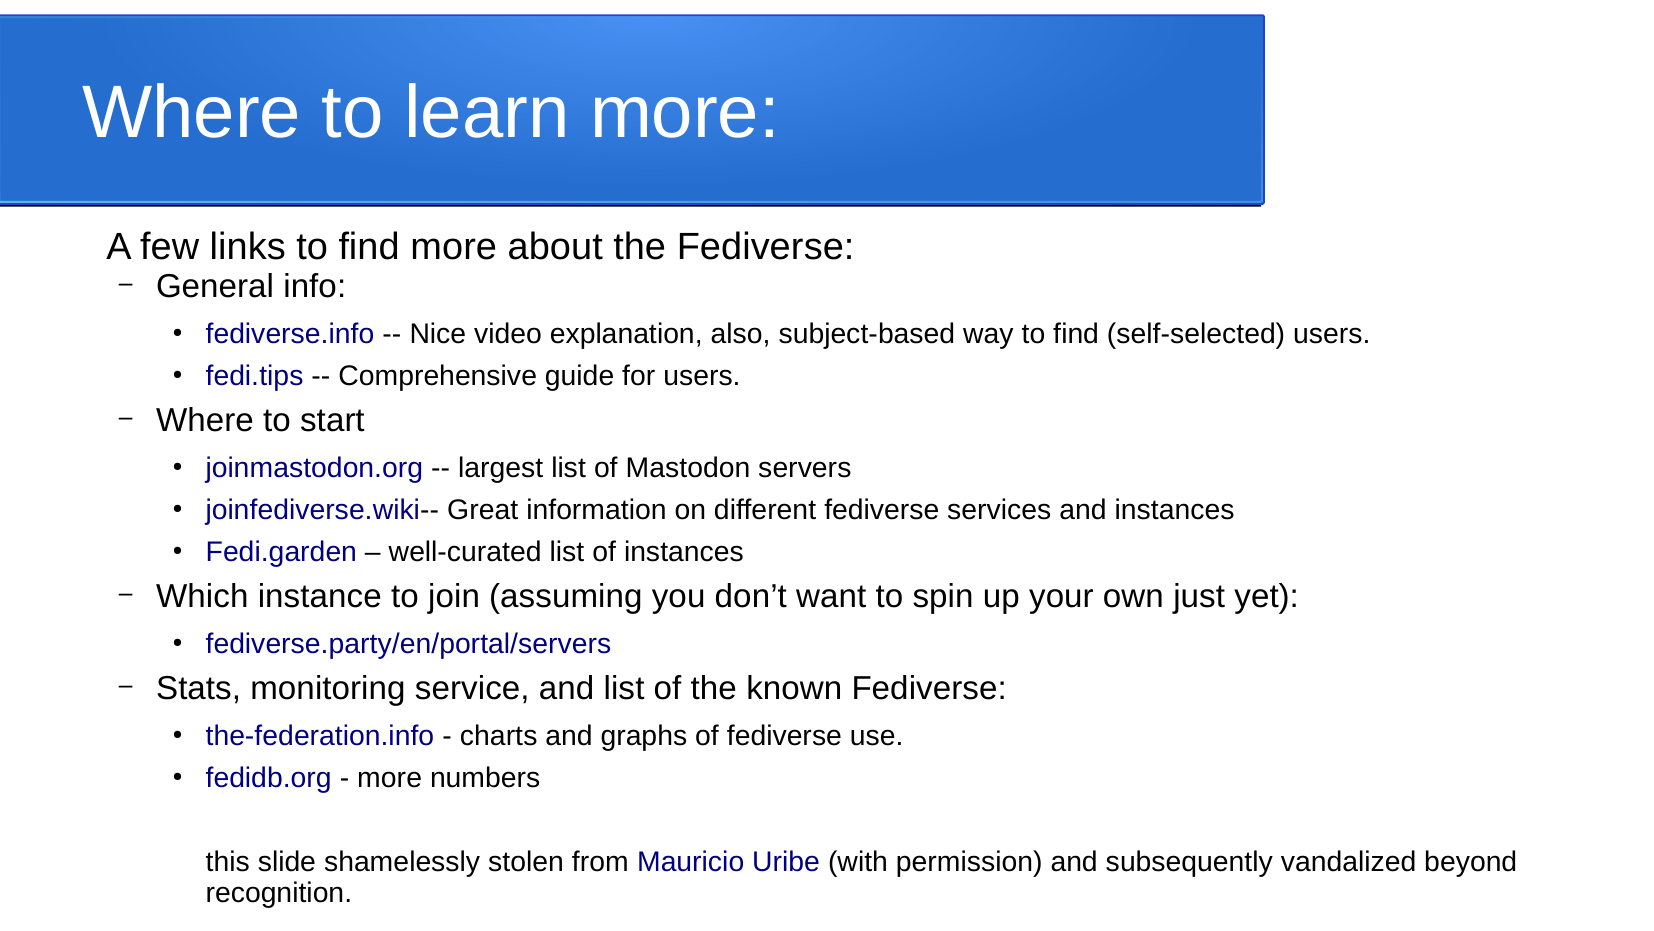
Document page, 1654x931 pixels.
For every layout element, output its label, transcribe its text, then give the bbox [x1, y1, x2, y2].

title Where to learn more: [82, 35, 1235, 189]
list A few links to find more about the Fediverse: General info: fediverse.info -- Nice video explanation, also, subject-based way to find (self-selected) users. fedi.tips -- Comprehensive guide for users. Where to start joinmastodon.org -- largest list of Mastodon servers joinfediverse.wiki-- Great information on different fediverse services and instances Fedi.garden – well-curated list of instances Which instance to join (assuming you don’t want to spin up your own just yet): fediverse.party/en/portal/servers Stats, monitoring service, and list of the known Fediverse: the-federation.info - charts and graphs of fediverse use. fedidb.org - more numbers this slide shamelessly stolen from Mauricio Uribe (with permission) and subsequently vandalized beyond recognition. [56, 225, 1576, 916]
